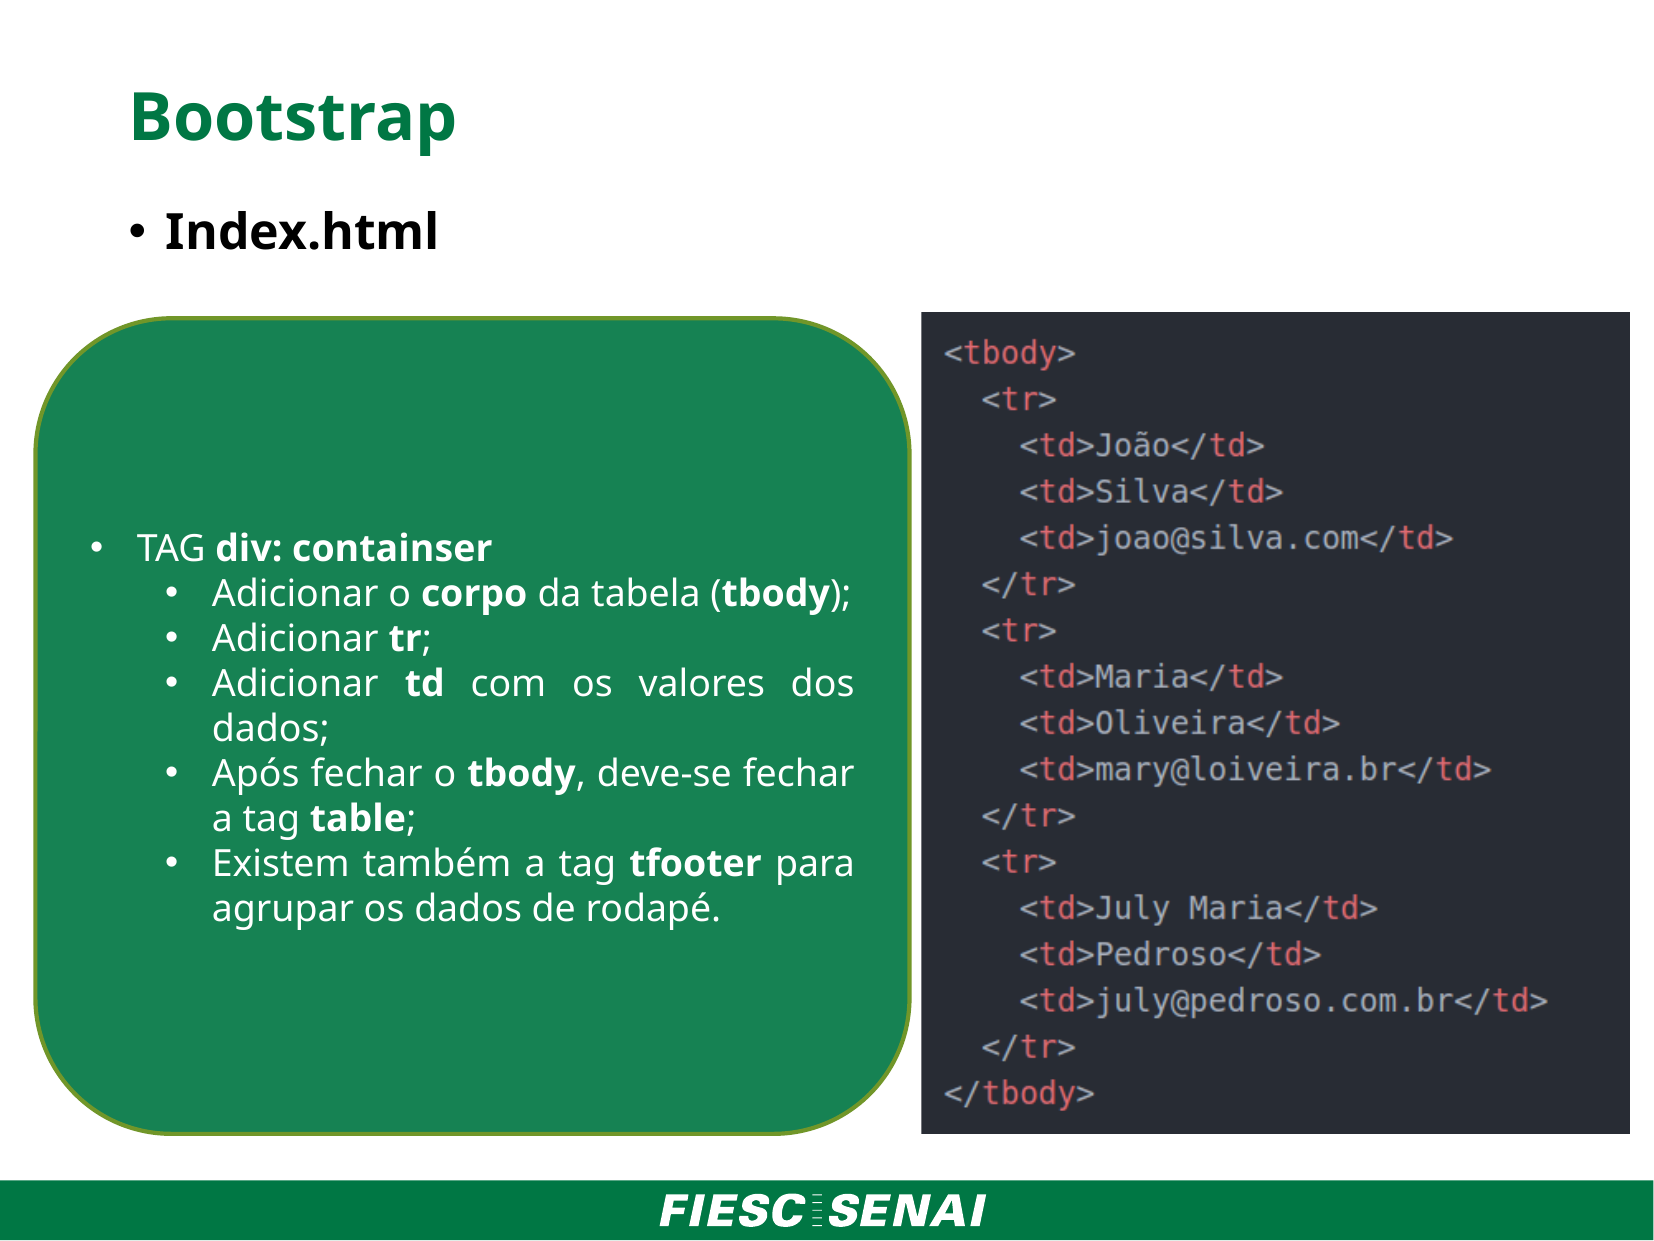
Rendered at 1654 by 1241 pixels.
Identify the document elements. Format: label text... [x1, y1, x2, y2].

text_box Index.html [113, 199, 1540, 1117]
picture [921, 312, 1630, 1134]
text_box TAG div: containser Adicionar o corpo da tabela (tbody); Adicionar tr; Adicionar td com os valores dos dados; Após fechar o tbody, deve-se fechar a tag table; Existem também a tag tfooter para agrupar os dados de rodapé. [35, 318, 910, 1134]
text_box Bootstrap [113, 39, 1540, 199]
